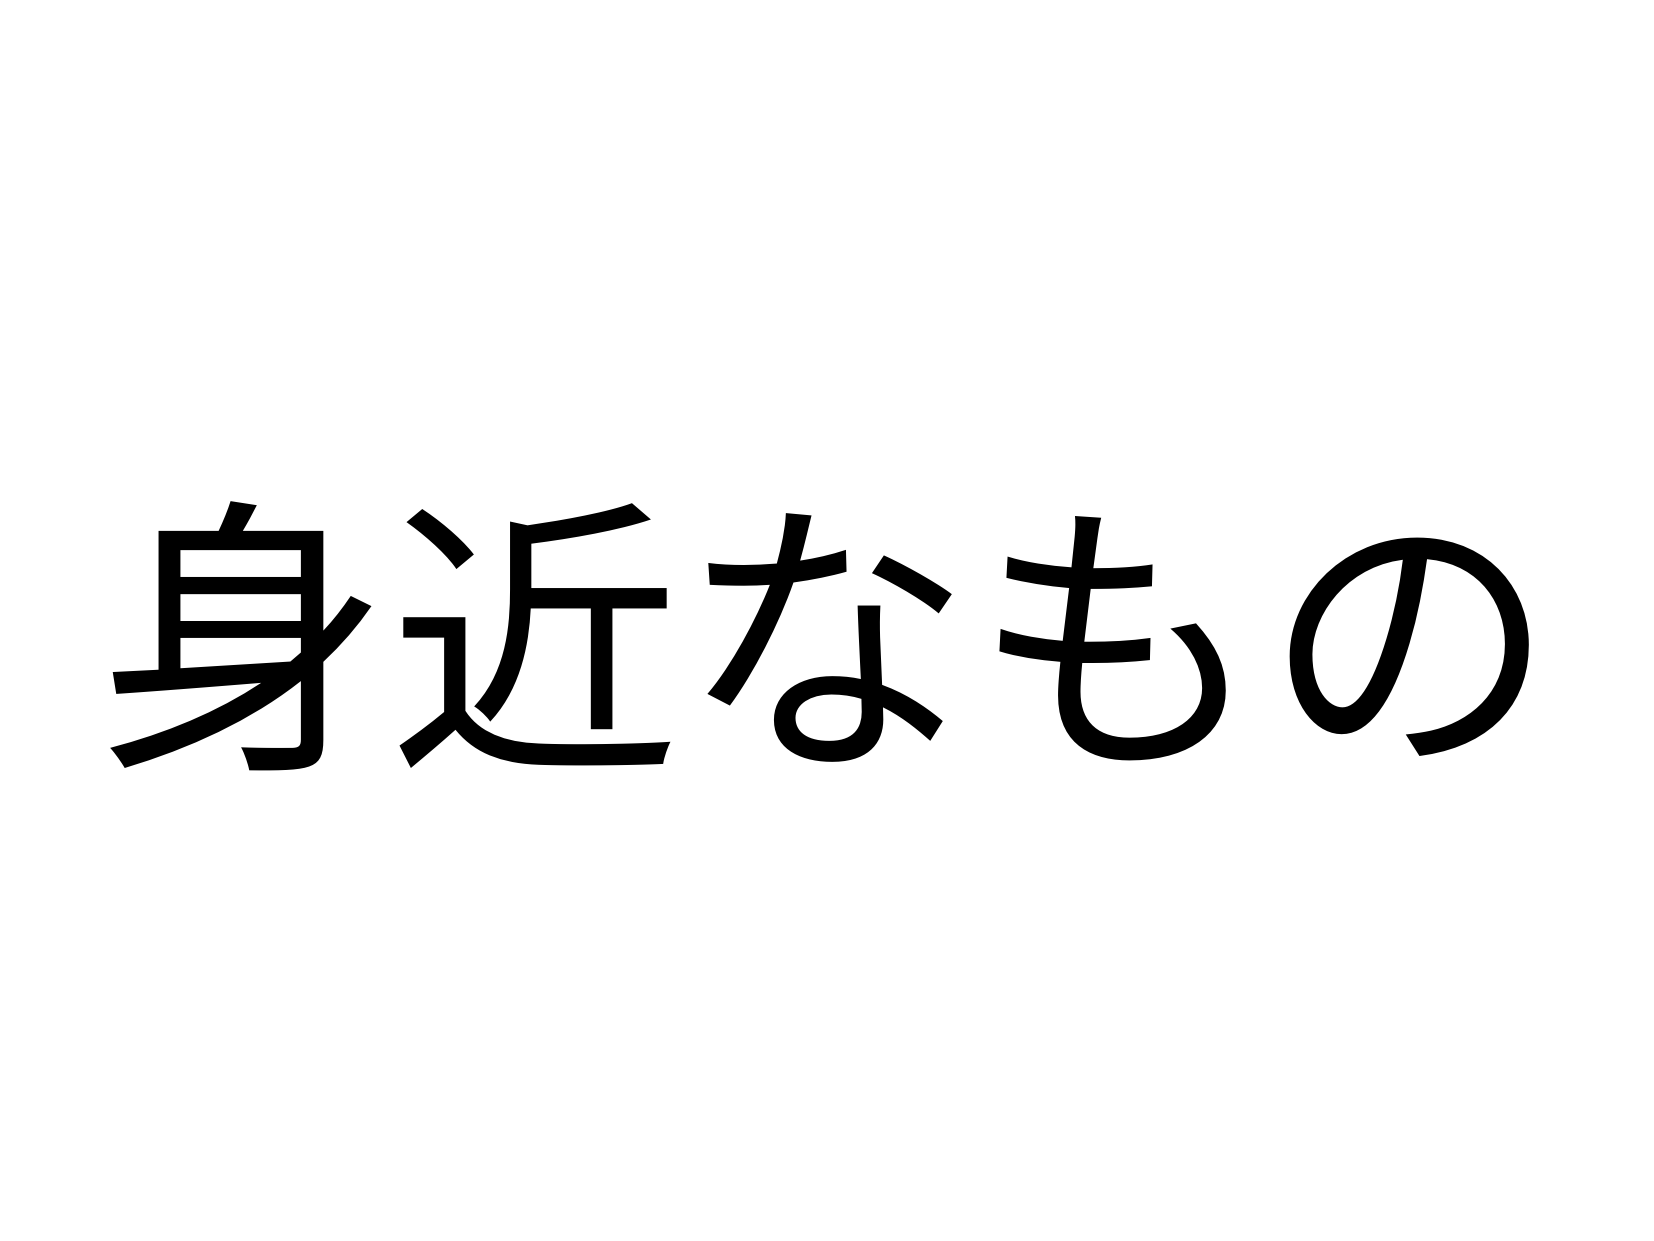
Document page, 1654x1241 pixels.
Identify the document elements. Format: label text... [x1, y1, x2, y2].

title 身近なもの [82, 401, 1571, 840]
